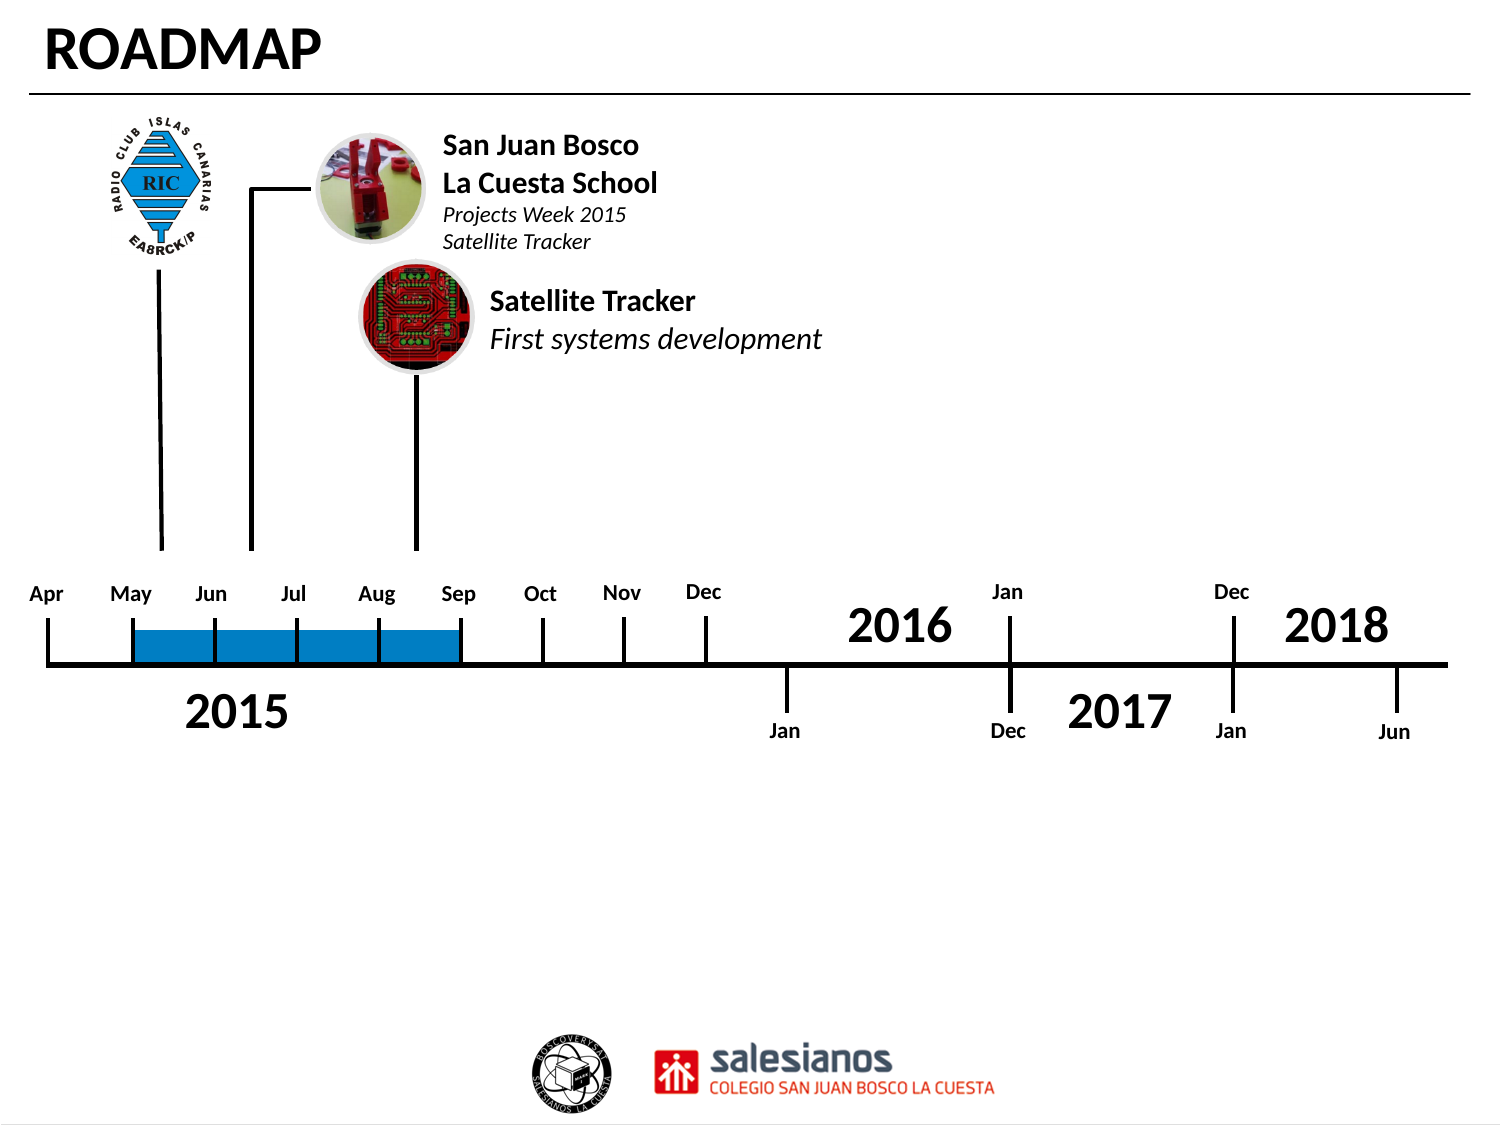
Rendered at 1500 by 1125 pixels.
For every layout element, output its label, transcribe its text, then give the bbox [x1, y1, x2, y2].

text_box Dec [650, 569, 757, 612]
text_box Nov [568, 570, 676, 613]
text_box ROADMAP [29, 0, 1472, 90]
text_box Satellite Tracker First systems development [475, 273, 956, 363]
text_box [135, 630, 213, 662]
text_box Aug [330, 571, 417, 614]
text_box Oct [499, 571, 582, 614]
text_box 2015 [149, 668, 325, 747]
text_box Jul [253, 571, 330, 614]
text_box Apr [5, 571, 88, 614]
text_box 2017 [1032, 669, 1208, 747]
text_box San Juan Bosco La Cuesta School Projects Week 2015 Satellite Tracker [428, 117, 909, 262]
picture [0, 0, 1500, 1125]
text_box Jun [170, 571, 253, 614]
text_box Jan [1177, 708, 1285, 751]
text_box Dec [1178, 568, 1286, 612]
text_box Sep [417, 571, 499, 614]
text_box [217, 630, 295, 662]
text_box Jan [954, 569, 1061, 612]
text_box 2018 [1248, 583, 1425, 661]
text_box [381, 630, 459, 662]
text_box 2016 [811, 583, 988, 661]
text_box Jan [731, 708, 839, 752]
text_box [299, 630, 377, 662]
text_box Jun [1341, 708, 1448, 752]
text_box Dec [955, 708, 1062, 752]
text_box May [88, 571, 170, 614]
